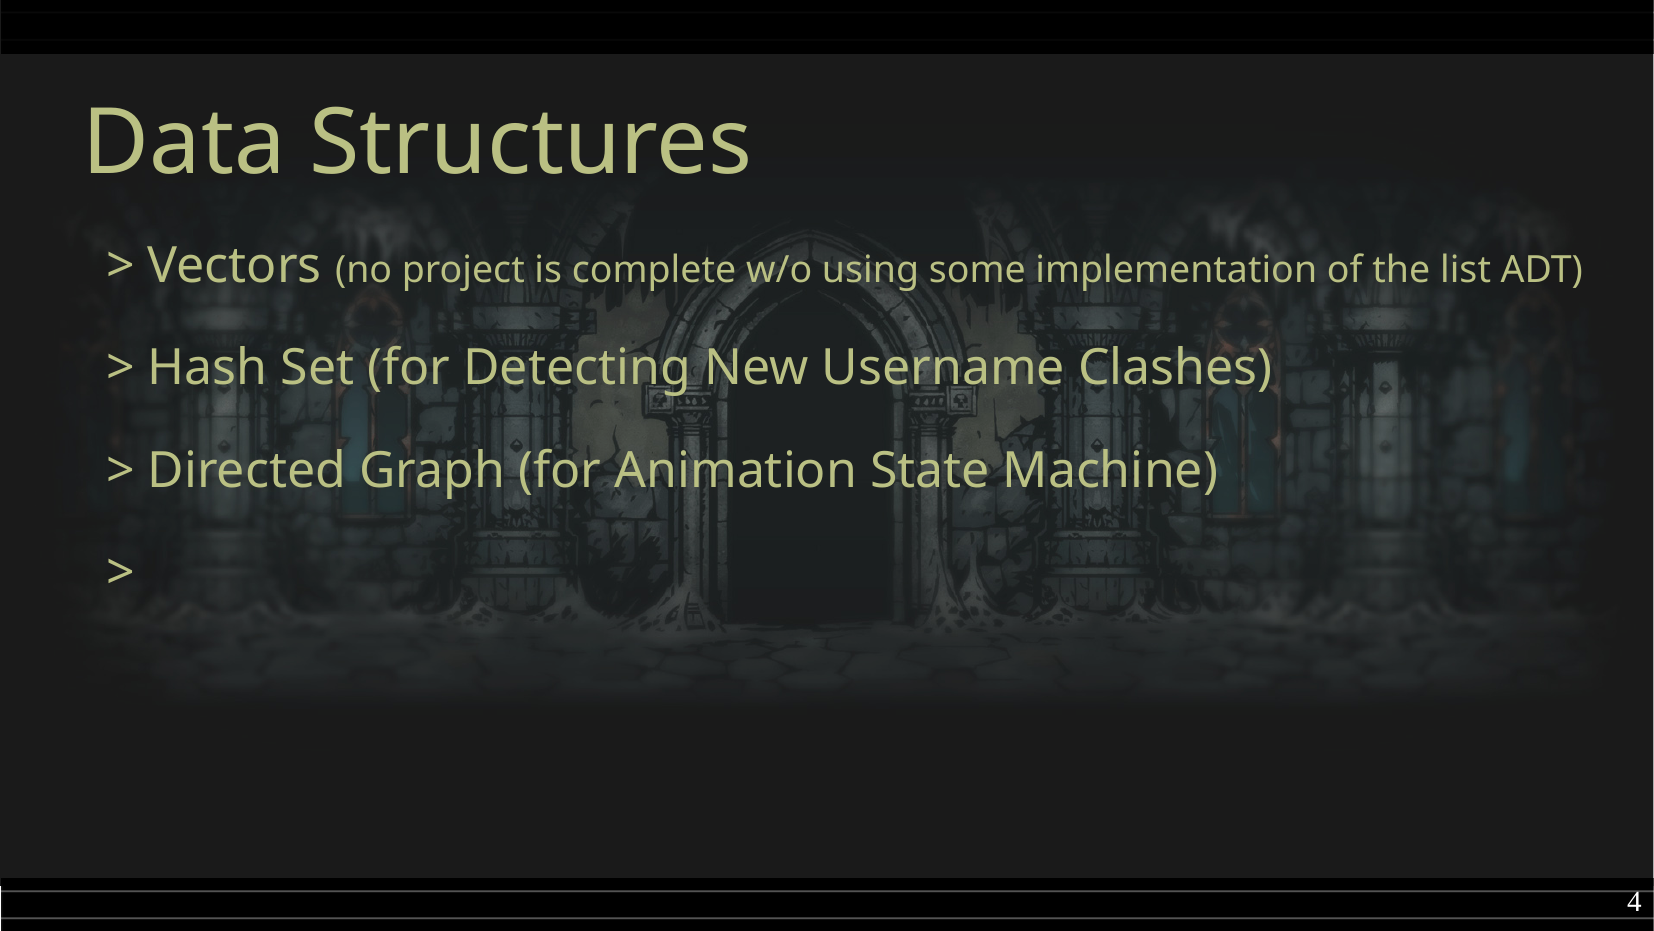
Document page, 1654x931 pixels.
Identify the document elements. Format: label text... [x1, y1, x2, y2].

picture [0, 0, 1654, 931]
title Data Structures [82, 27, 1571, 195]
title > Vectors (no project is complete w/o using some implementation of the list ADT) > Hash Set (for Detecting New Username Clashes) > Directed Graph (for Animation State Machine) > [70, 195, 1607, 931]
